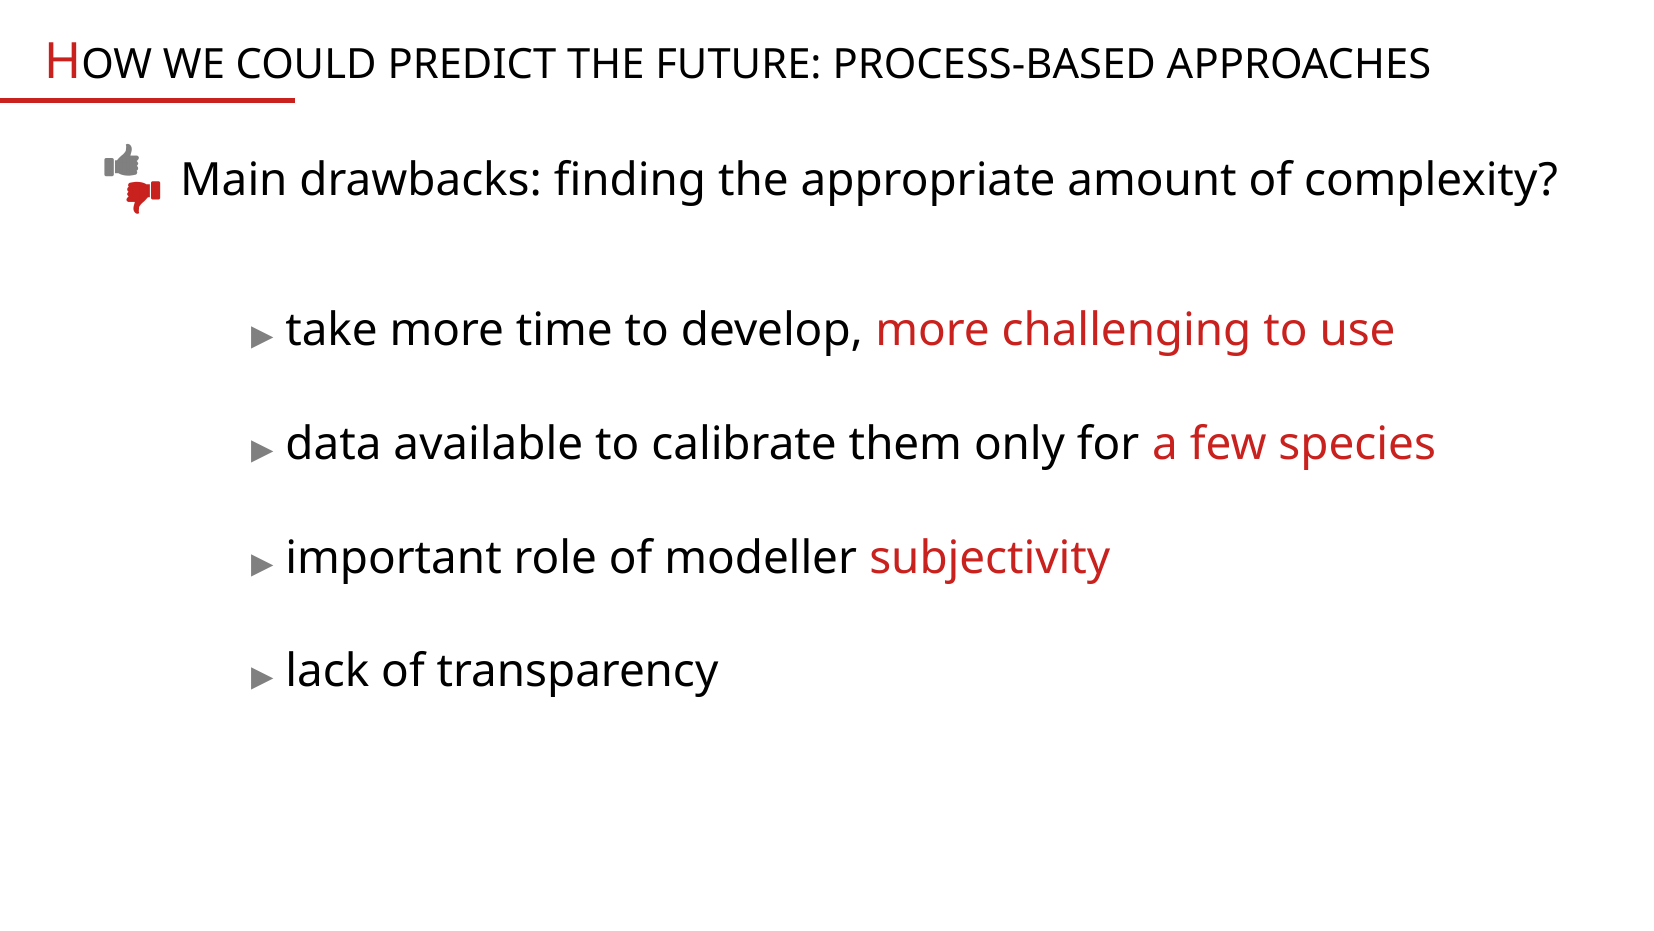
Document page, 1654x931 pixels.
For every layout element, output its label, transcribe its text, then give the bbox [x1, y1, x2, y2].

picture [87, 140, 178, 217]
text_box Main drawbacks: finding the appropriate amount of complexity? [165, 118, 1625, 237]
text_box HOW WE COULD PREDICT THE FUTURE: PROCESS-BASED APPROACHES [29, 0, 1625, 119]
text_box ▶ take more time to develop, more challenging to use ▶ data available to calibrate them only for a few species ▶ important role of modeller subjectivity ▶ lack of transparency [236, 288, 1625, 827]
